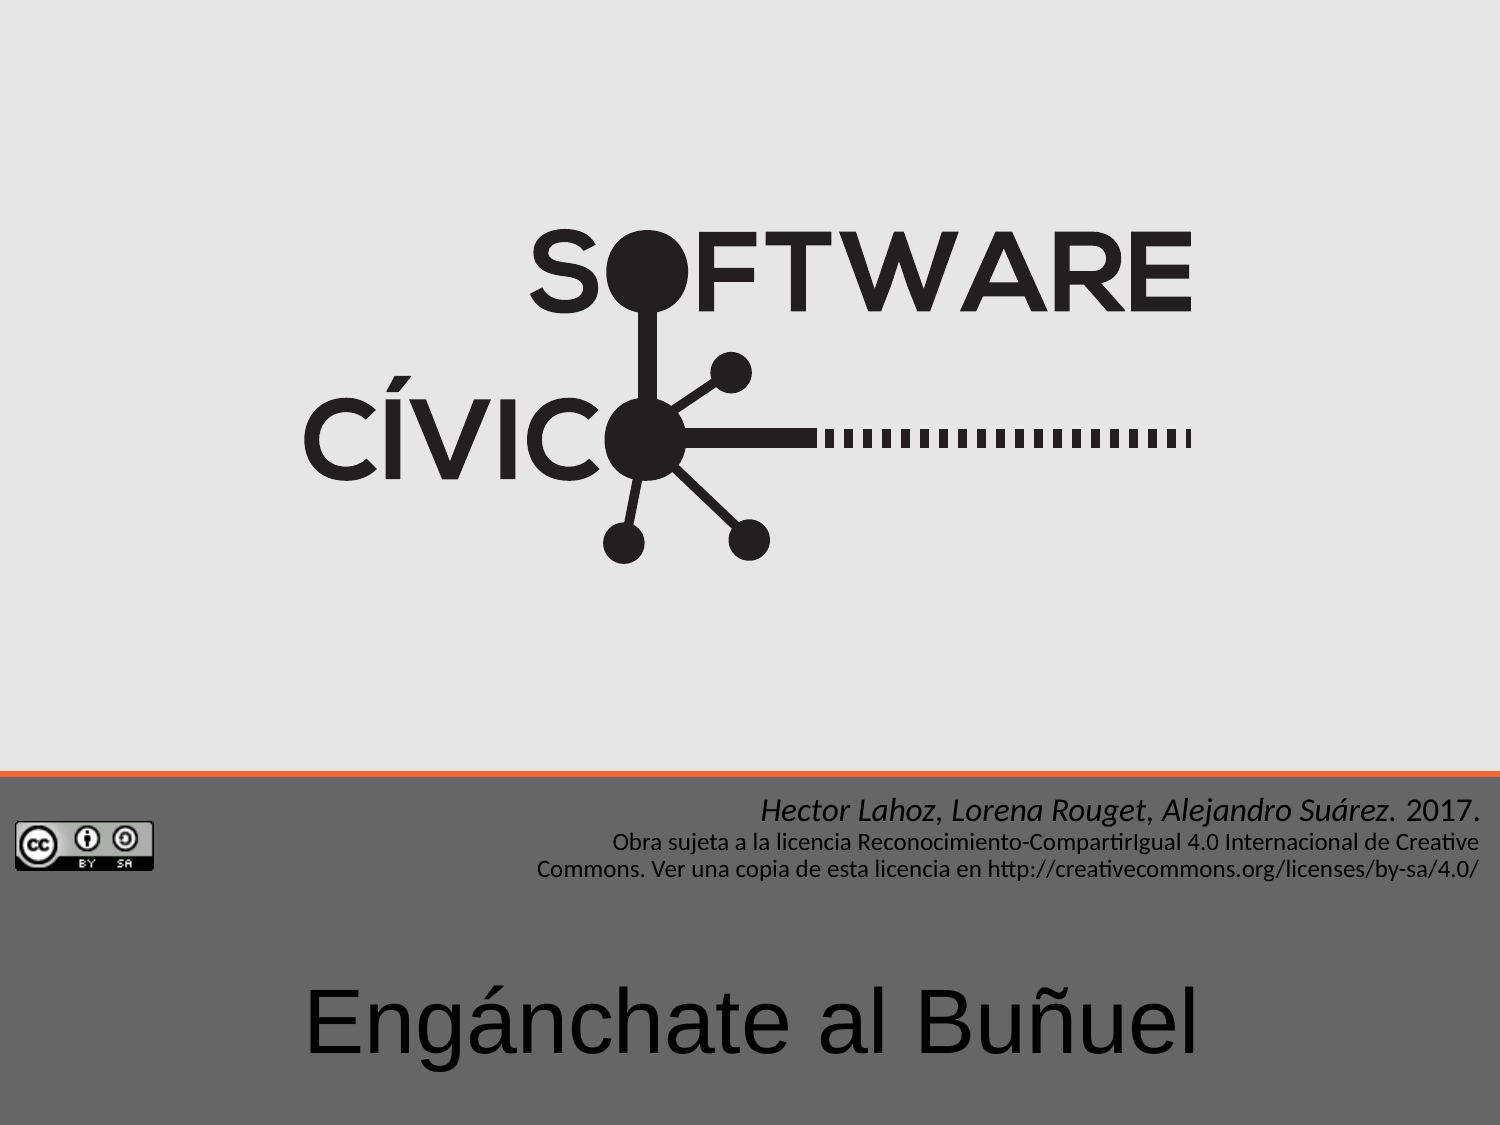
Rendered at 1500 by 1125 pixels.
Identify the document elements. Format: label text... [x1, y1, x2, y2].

picture [15, 821, 154, 871]
title Engánchate al Buñuel [4, 930, 1500, 1114]
picture [187, 0, 1313, 930]
text_box Hector Lahoz, Lorena Rouget, Alejandro Suárez. 2017. Obra sujeta a la licencia Reconocimiento-CompartirIgual 4.0 Internacional de Creative Commons. Ver una copia de esta licencia en http://creativecommons.org/licenses/by-sa/4.0/ [1313, 785, 1500, 930]
